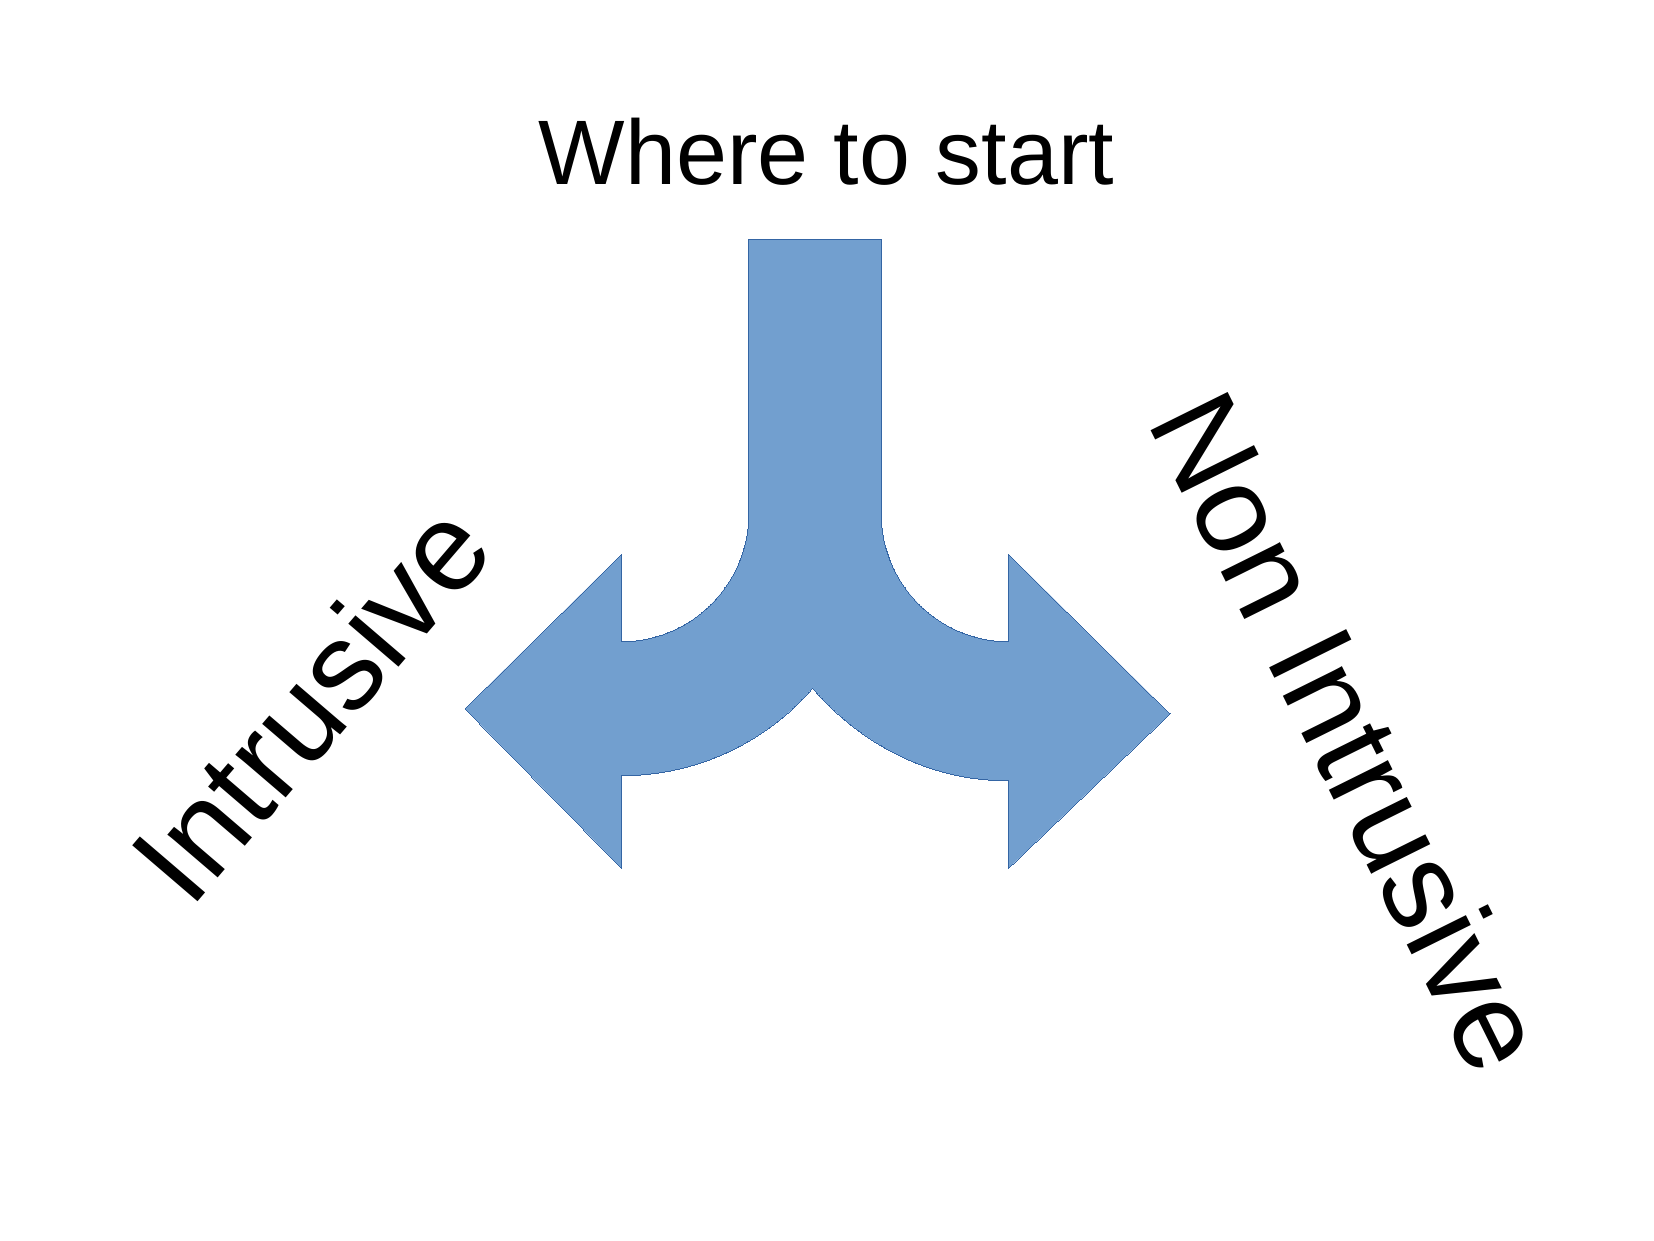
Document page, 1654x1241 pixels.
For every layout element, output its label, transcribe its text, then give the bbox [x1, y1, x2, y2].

text_box Intrusive [89, 461, 534, 944]
text_box Non Intrusive [1110, 354, 1589, 1111]
text_box [465, 239, 1171, 869]
title Where to start [82, 49, 1571, 257]
